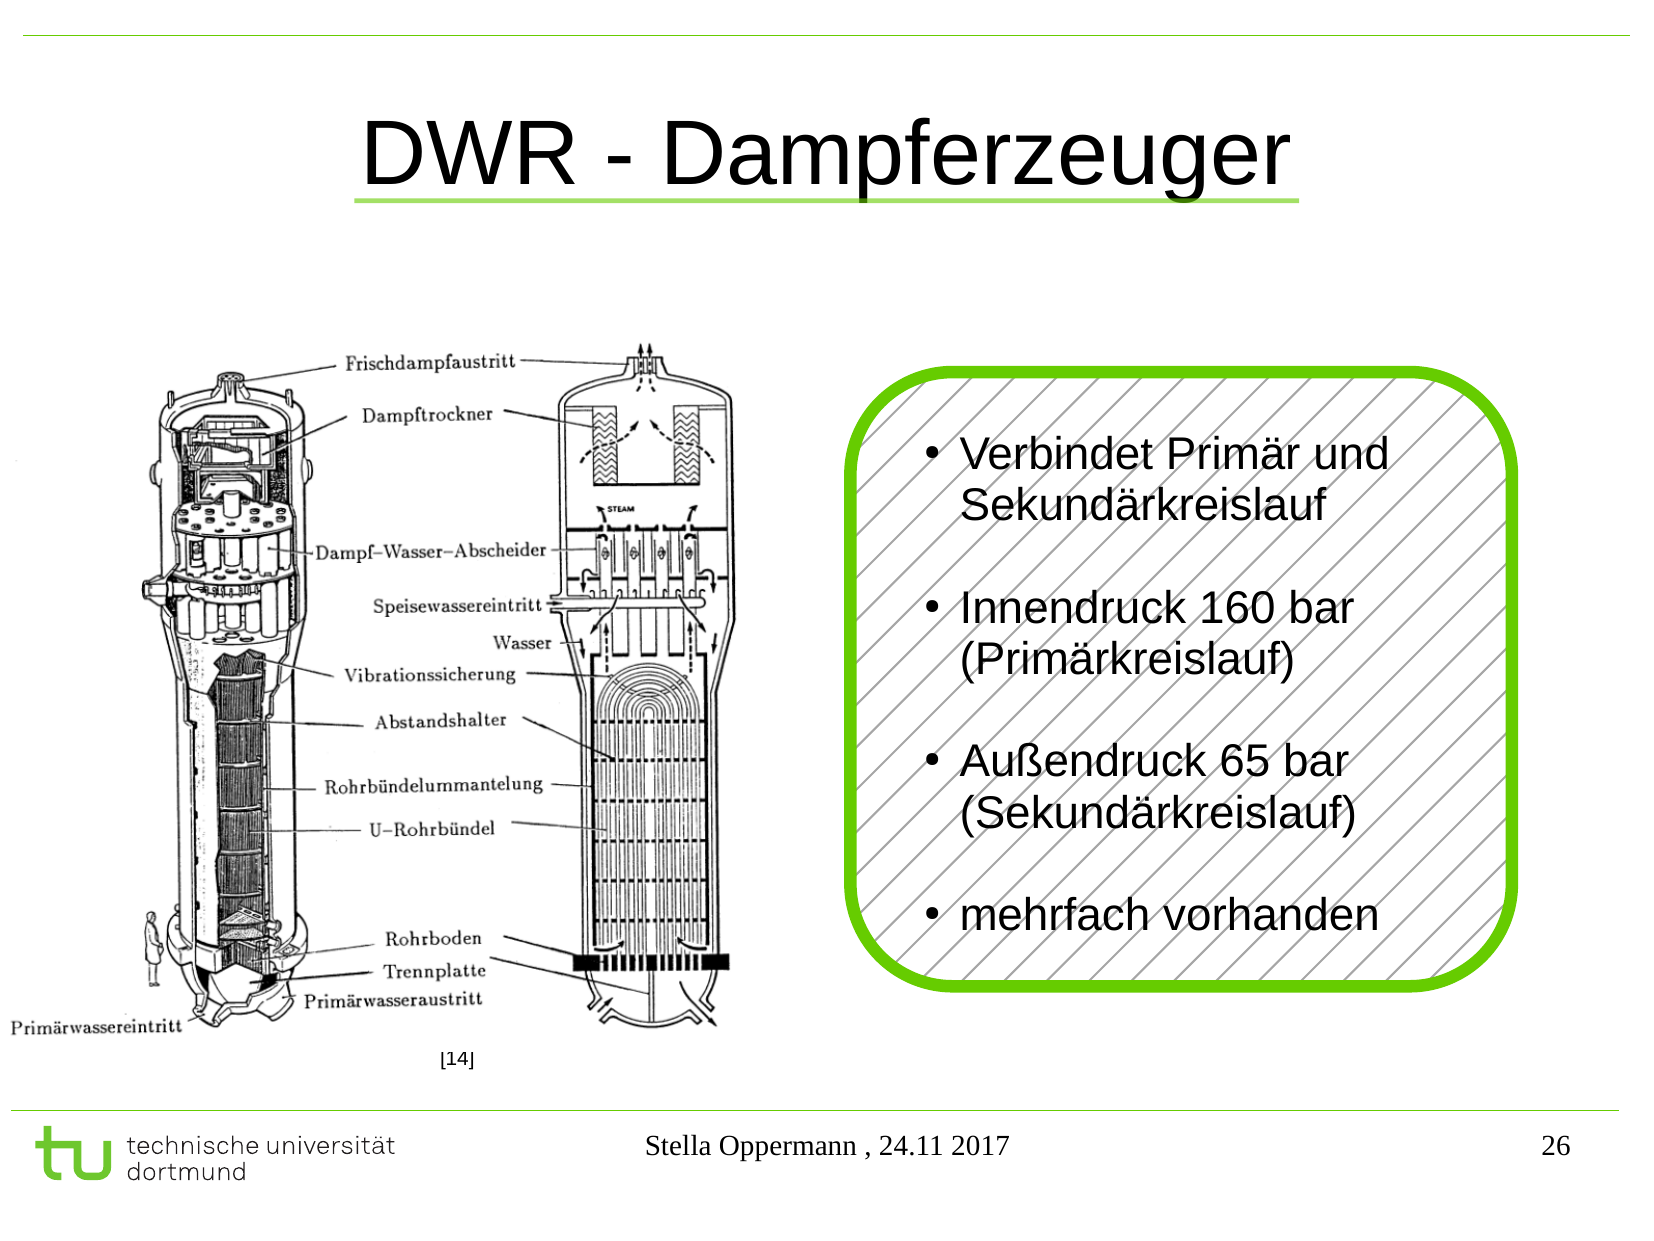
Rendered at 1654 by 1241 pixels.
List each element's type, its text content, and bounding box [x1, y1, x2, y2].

chart [35, 1125, 461, 1241]
text_box Verbindet Primär und Sekundärkreislauf Innendruck 160 bar (Primärkreislauf) Außendruck 65 bar (Sekundärkreislauf) mehrfach vorhanden [909, 420, 1654, 1040]
text_box [14] [425, 1052, 508, 1111]
title DWR - Dampferzeuger [82, 49, 1571, 257]
picture [0, 318, 788, 1052]
text_box [850, 372, 1497, 977]
